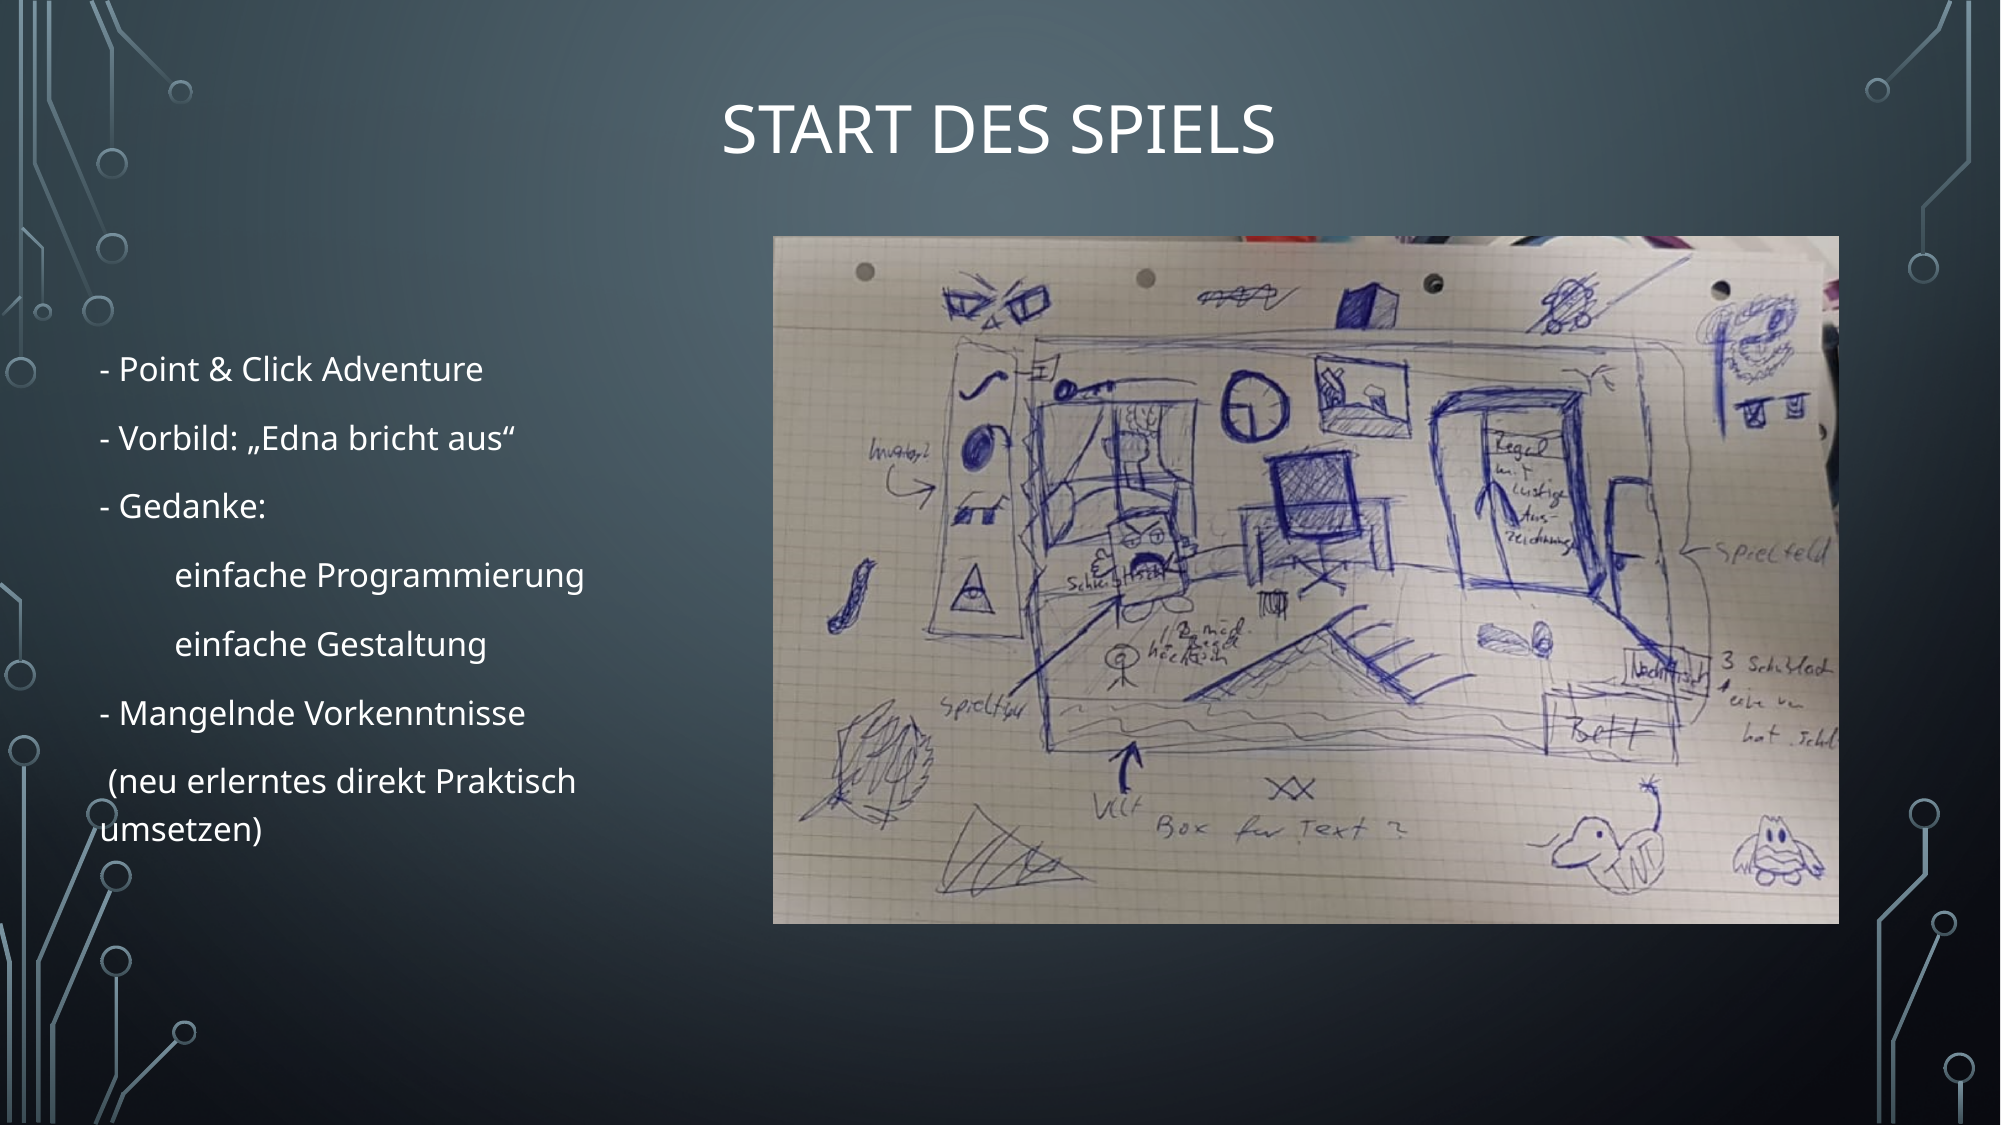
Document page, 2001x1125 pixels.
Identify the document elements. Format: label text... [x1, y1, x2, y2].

title START des SPIELS [533, 56, 1467, 175]
list - Point & Click Adventure - Vorbild: „Edna bricht aus“ - Gedanke: einfache Programmierung einfache Gestaltung - Mangelnde Vorkenntnisse (neu erlerntes direkt Praktisch umsetzen) [84, 332, 740, 914]
picture [773, 236, 1839, 924]
